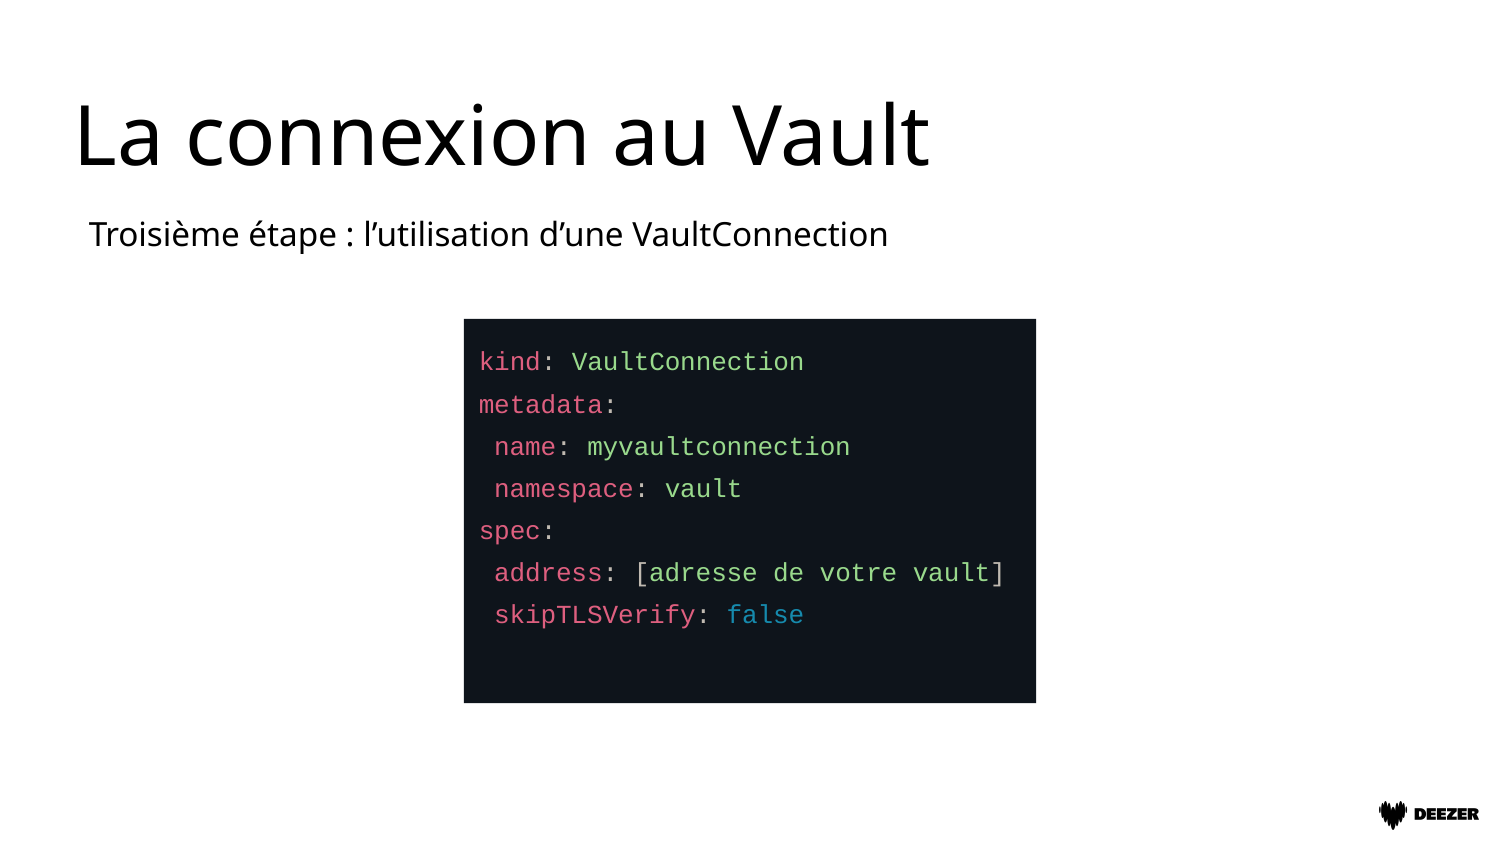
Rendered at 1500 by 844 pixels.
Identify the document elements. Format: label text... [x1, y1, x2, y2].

title La connexion au Vault [73, 97, 1427, 273]
list kind: VaultConnection metadata: name: myvaultconnection namespace: vault spec: address: [adresse de votre vault] skipTLSVerify: false [463, 318, 1037, 704]
picture [1379, 801, 1479, 830]
subtitle Troisième étape : l’utilisation d’une VaultConnection [73, 204, 1201, 339]
